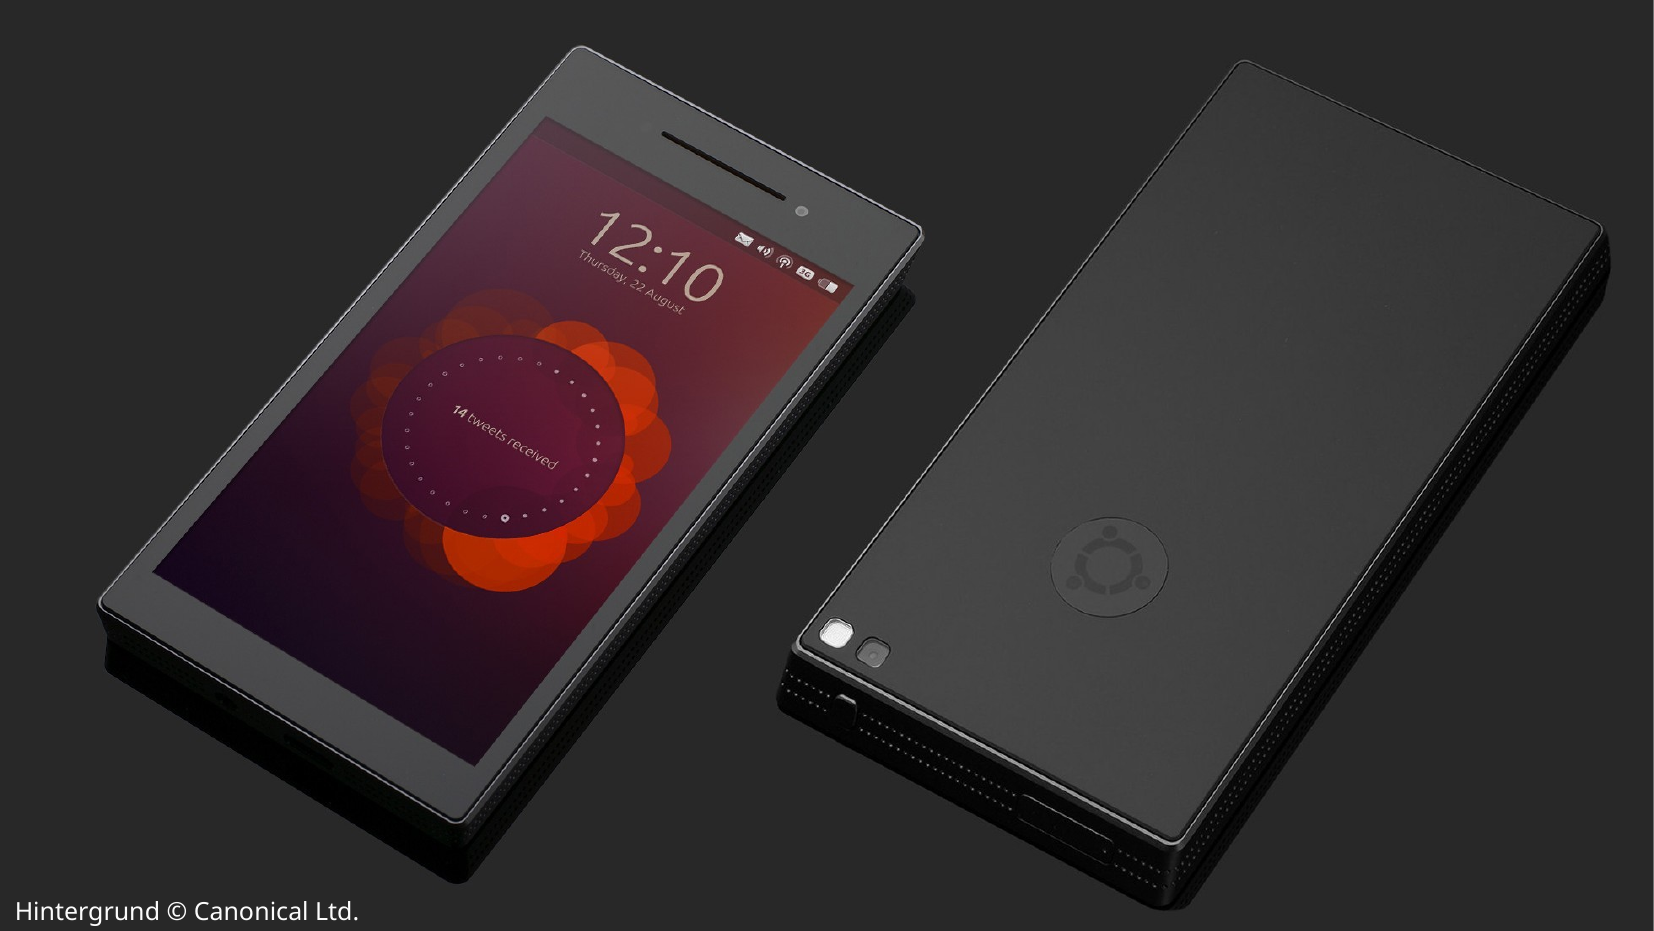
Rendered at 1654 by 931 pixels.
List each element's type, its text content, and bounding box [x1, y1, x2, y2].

text_box Hintergrund © Canonical Ltd. [0, 885, 360, 929]
picture [0, 0, 1654, 931]
